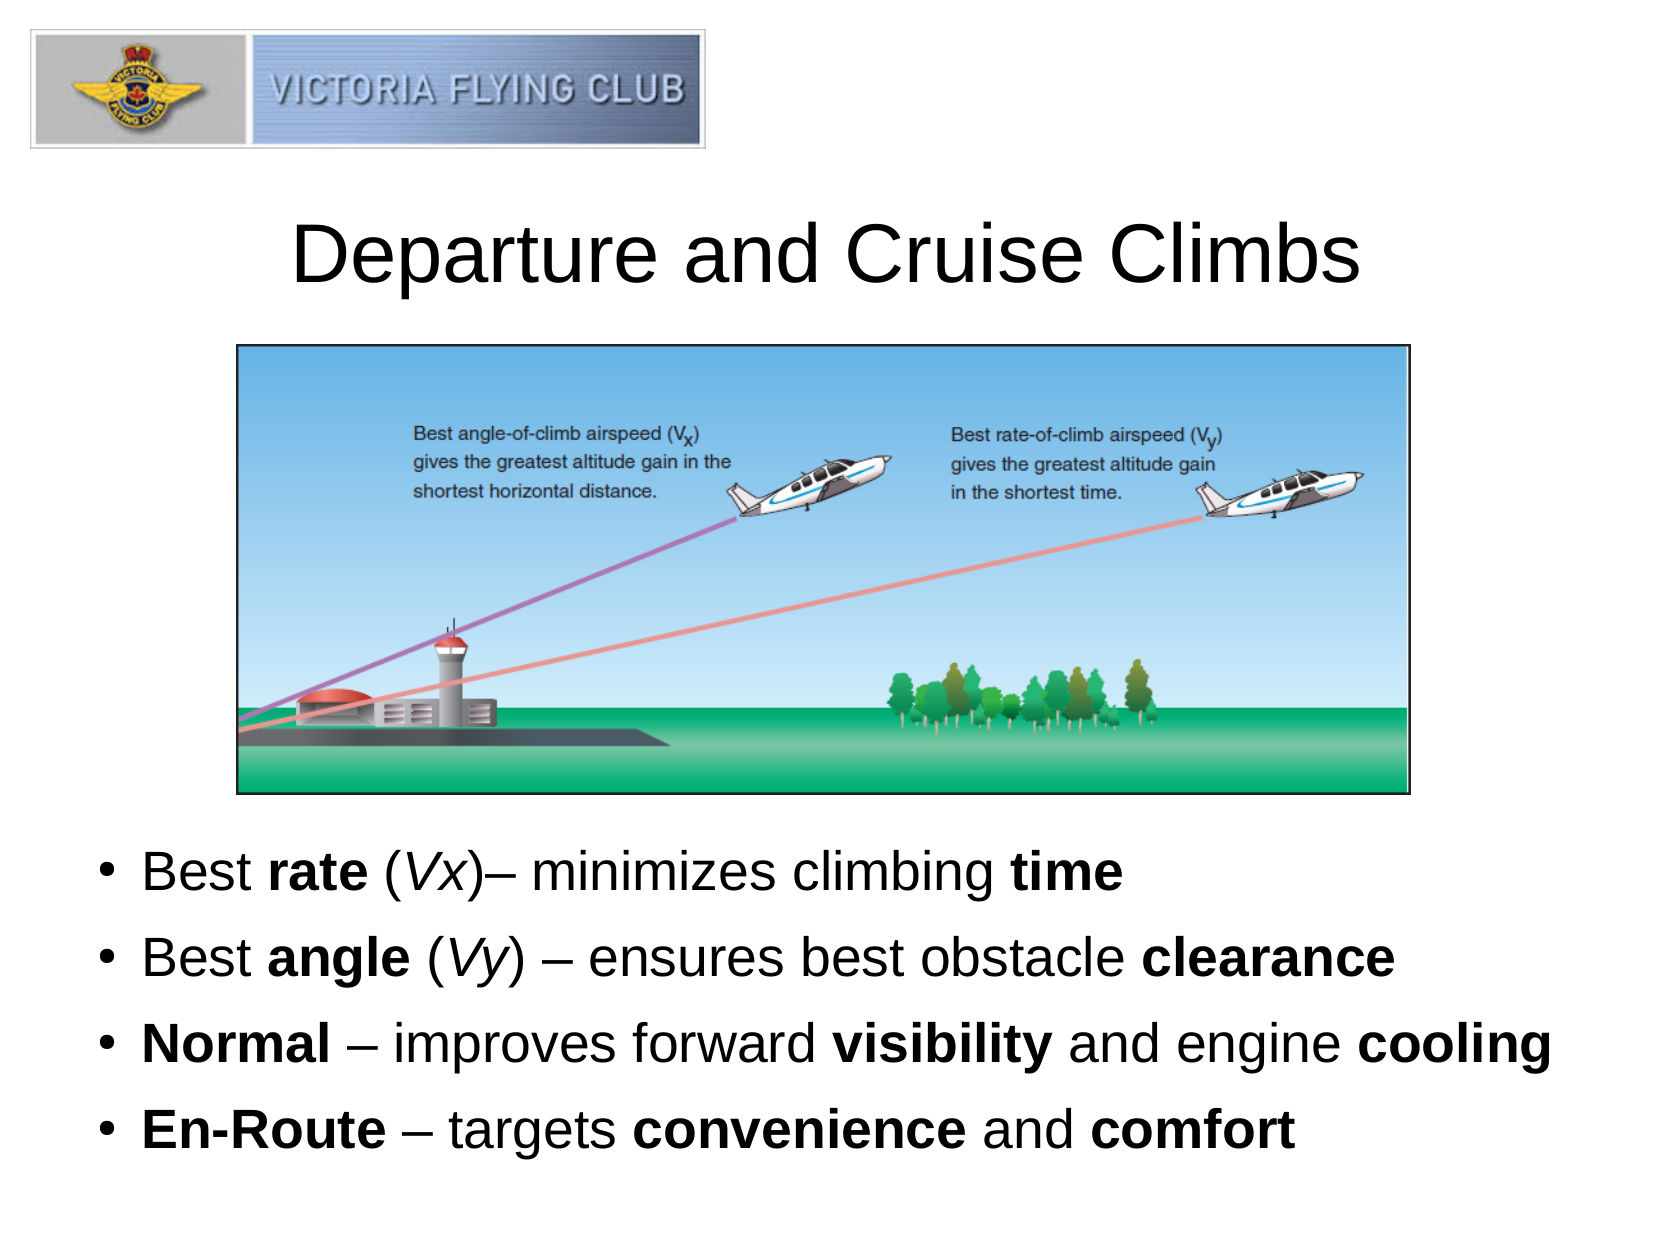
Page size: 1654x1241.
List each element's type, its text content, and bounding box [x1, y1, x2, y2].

picture [30, 29, 706, 149]
picture [236, 344, 1411, 796]
list Best rate (Vx)– minimizes climbing time Best angle (Vy) – ensures best obstacle clearance Normal – improves forward visibility and engine cooling En-Route – targets convenience and comfort [82, 840, 1571, 1216]
title Departure and Cruise Climbs [82, 150, 1571, 358]
